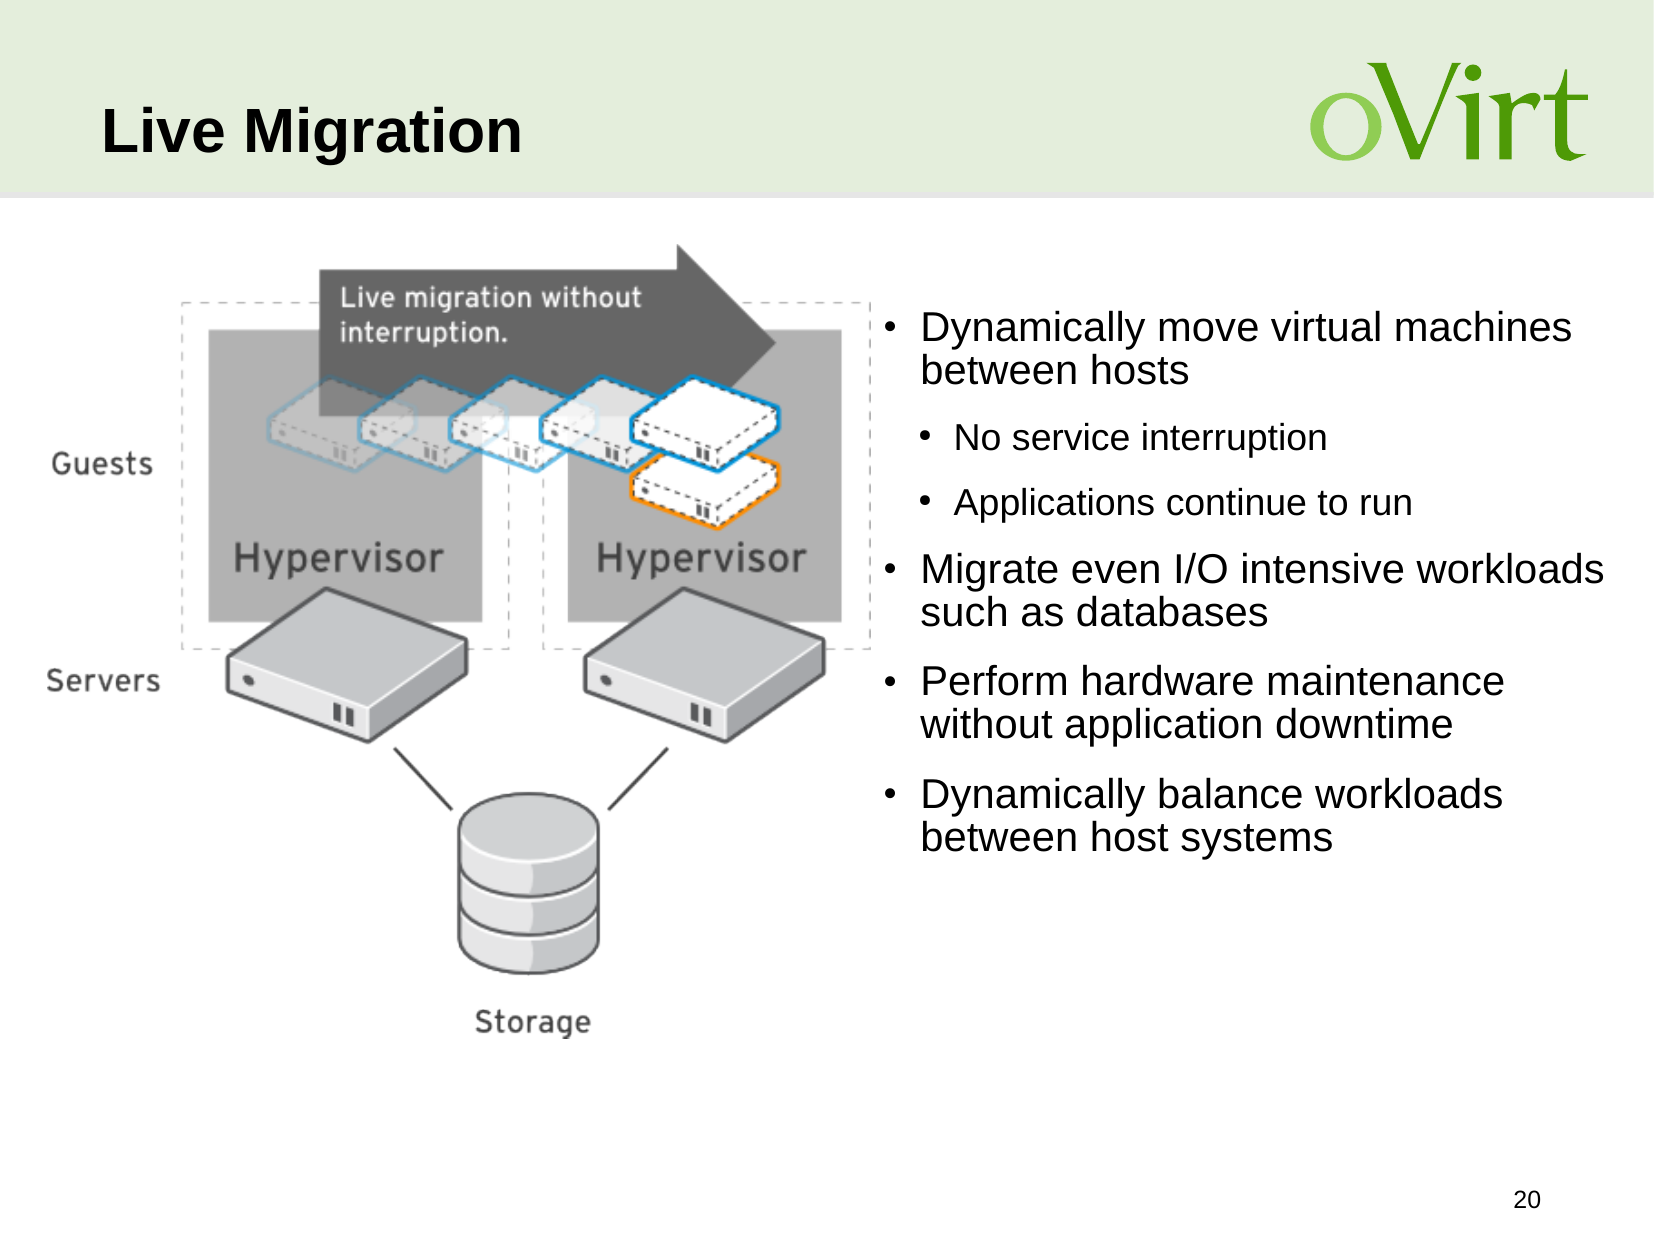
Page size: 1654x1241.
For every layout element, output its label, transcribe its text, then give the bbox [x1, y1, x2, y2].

text_box Dynamically move virtual machines between hosts No service interruption Applications continue to run Migrate even I/O intensive workloads such as databases Perform hardware maintenance without application downtime Dynamically balance workloads between host systems [871, 298, 1625, 868]
picture [47, 244, 871, 1039]
title Live Migration [86, 36, 1307, 225]
